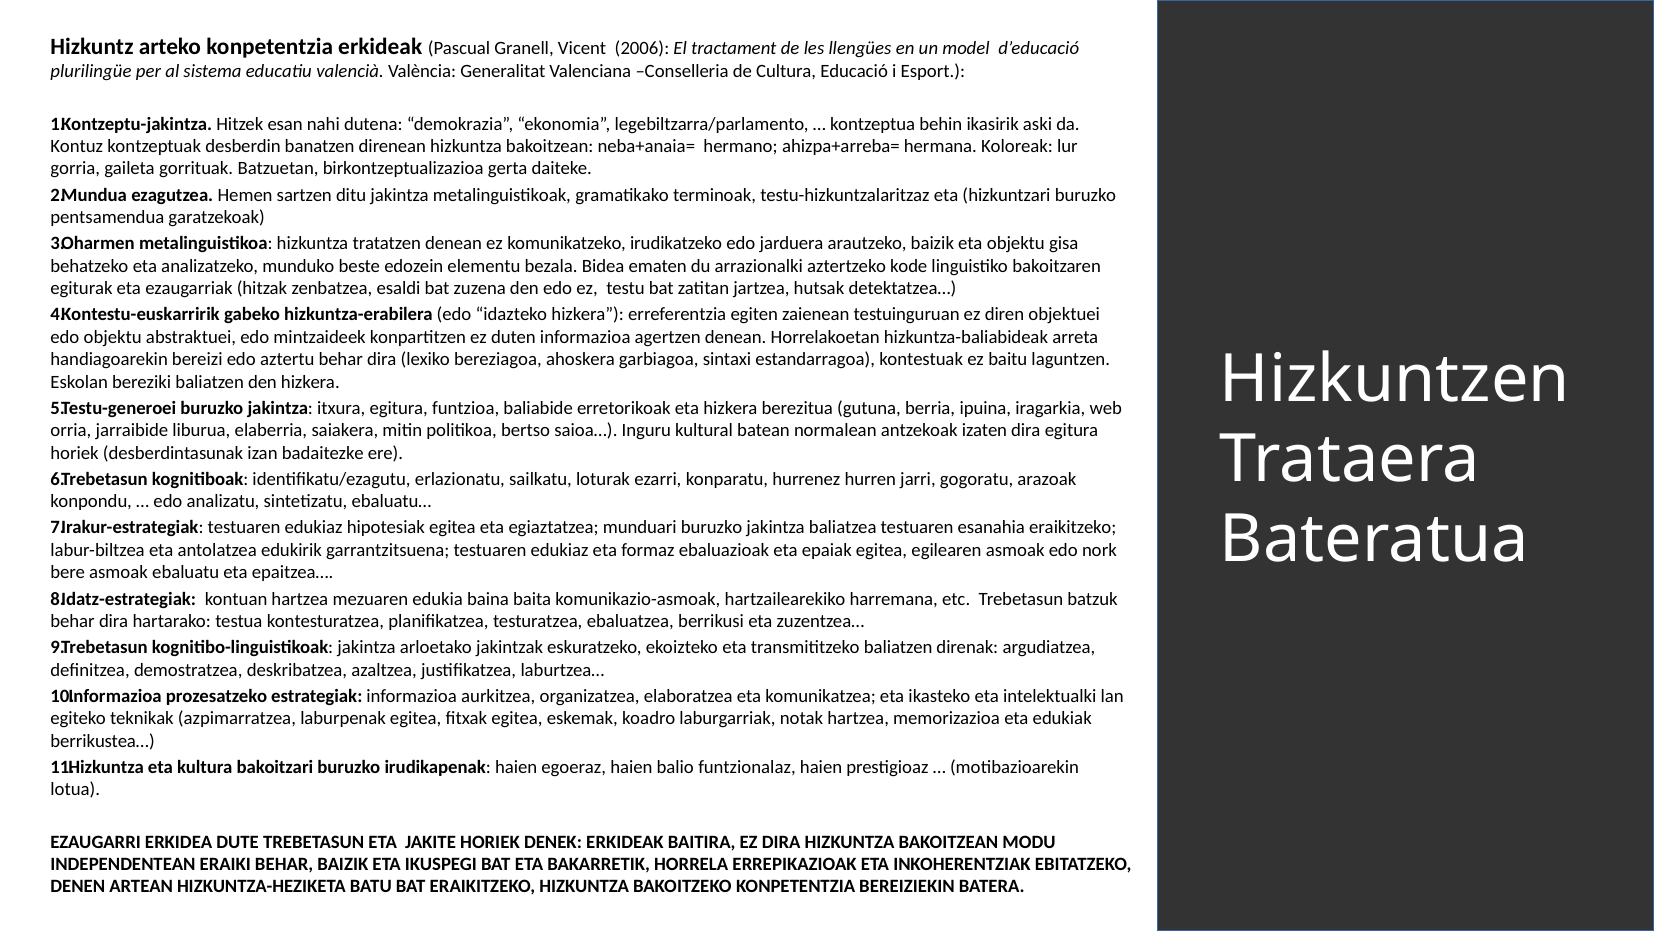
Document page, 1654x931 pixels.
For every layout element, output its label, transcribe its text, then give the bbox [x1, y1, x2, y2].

list Hizkuntz arteko konpetentzia erkideak (Pascual Granell, Vicent (2006): El tractament de les llengües en un model d’educació plurilingüe per al sistema educatiu valencià. València: Generalitat Valenciana –Conselleria de Cultura, Educació i Esport.): Kontzeptu-jakintza. Hitzek esan nahi dutena: “demokrazia”, “ekonomia”, legebiltzarra/parlamento, … kontzeptua behin ikasirik aski da. Kontuz kontzeptuak desberdin banatzen direnean hizkuntza bakoitzean: neba+anaia= hermano; ahizpa+arreba= hermana. Koloreak: lur gorria, gaileta gorrituak. Batzuetan, birkontzeptualizazioa gerta daiteke. Mundua ezagutzea. Hemen sartzen ditu jakintza metalinguistikoak, gramatikako terminoak, testu-hizkuntzalaritzaz eta (hizkuntzari buruzko pentsamendua garatzekoak) Oharmen metalinguistikoa: hizkuntza tratatzen denean ez komunikatzeko, irudikatzeko edo jarduera arautzeko, baizik eta objektu gisa behatzeko eta analizatzeko, munduko beste edozein elementu bezala. Bidea ematen du arrazionalki aztertzeko kode linguistiko bakoitzaren egiturak eta ezaugarriak (hitzak zenbatzea, esaldi bat zuzena den edo ez, testu bat zatitan jartzea, hutsak detektatzea…) Kontestu-euskarririk gabeko hizkuntza-erabilera (edo “idazteko hizkera”): erreferentzia egiten zaienean testuinguruan ez diren objektuei edo objektu abstraktuei, edo mintzaideek konpartitzen ez duten informazioa agertzen denean. Horrelakoetan hizkuntza-baliabideak arreta handiagoarekin bereizi edo aztertu behar dira (lexiko bereziagoa, ahoskera garbiagoa, sintaxi estandarragoa), kontestuak ez baitu laguntzen. Eskolan bereziki baliatzen den hizkera. Testu-generoei buruzko jakintza: itxura, egitura, funtzioa, baliabide erretorikoak eta hizkera berezitua (gutuna, berria, ipuina, iragarkia, web orria, jarraibide liburua, elaberria, saiakera, mitin politikoa, bertso saioa…). Inguru kultural batean normalean antzekoak izaten dira egitura horiek (desberdintasunak izan badaitezke ere). Trebetasun kognitiboak: identifikatu/ezagutu, erlazionatu, sailkatu, loturak ezarri, konparatu, hurrenez hurren jarri, gogoratu, arazoak konpondu, … edo analizatu, sintetizatu, ebaluatu… Irakur-estrategiak: testuaren edukiaz hipotesiak egitea eta egiaztatzea; munduari buruzko jakintza baliatzea testuaren esanahia eraikitzeko; labur-biltzea eta antolatzea edukirik garrantzitsuena; testuaren edukiaz eta formaz ebaluazioak eta epaiak egitea, egilearen asmoak edo nork bere asmoak ebaluatu eta epaitzea…. Idatz-estrategiak: kontuan hartzea mezuaren edukia baina baita komunikazio-asmoak, hartzailearekiko harremana, etc. Trebetasun batzuk behar dira hartarako: testua kontesturatzea, planifikatzea, testuratzea, ebaluatzea, berrikusi eta zuzentzea… Trebetasun kognitibo-linguistikoak: jakintza arloetako jakintzak eskuratzeko, ekoizteko eta transmititzeko baliatzen direnak: argudiatzea, definitzea, demostratzea, deskribatzea, azaltzea, justifikatzea, laburtzea… Informazioa prozesatzeko estrategiak: informazioa aurkitzea, organizatzea, elaboratzea eta komunikatzea; eta ikasteko eta intelektualki lan egiteko teknikak (azpimarratzea, laburpenak egitea, fitxak egitea, eskemak, koadro laburgarriak, notak hartzea, memorizazioa eta edukiak berrikustea…) Hizkuntza eta kultura bakoitzari buruzko irudikapenak: haien egoeraz, haien balio funtzionalaz, haien prestigioaz … (motibazioarekin lotua). EZAUGARRI ERKIDEA DUTE TREBETASUN ETA JAKITE HORIEK DENEK: ERKIDEAK BAITIRA, EZ DIRA HIZKUNTZA BAKOITZEAN MODU INDEPENDENTEAN ERAIKI BEHAR, BAIZIK ETA IKUSPEGI BAT ETA BAKARRETIK, HORRELA ERREPIKAZIOAK ETA INKOHERENTZIAK EBITATZEKO, DENEN ARTEAN HIZKUNTZA-HEZIKETA BATU BAT ERAIKITZEKO, HIZKUNTZA BAKOITZEKO KONPETENTZIA BEREIZIEKIN BATERA. [35, 23, 1146, 922]
title Hizkuntzen Trataera Bateratua [1204, 47, 1630, 862]
